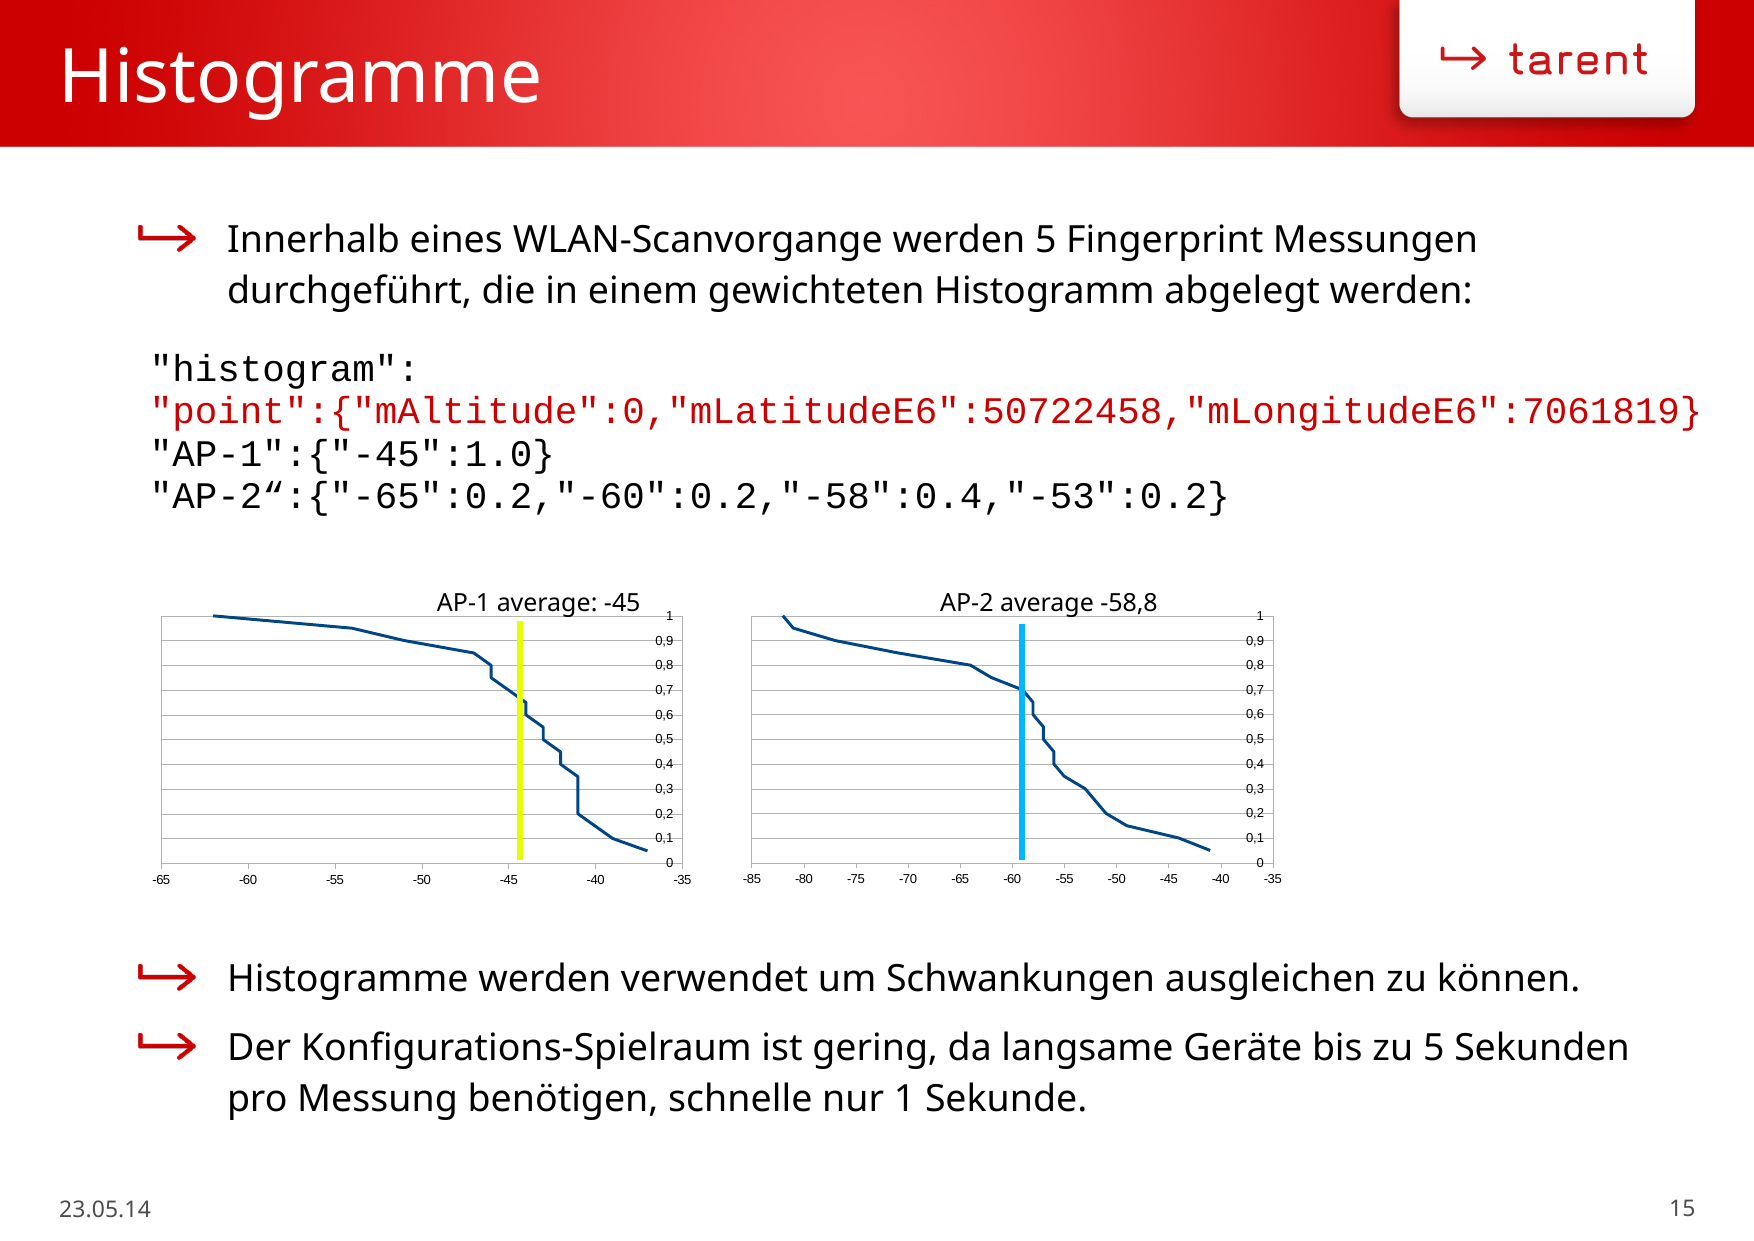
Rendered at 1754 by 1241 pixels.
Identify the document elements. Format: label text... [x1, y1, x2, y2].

text_box AP-2 average -58,8 [925, 576, 1247, 646]
title Histogramme [59, 0, 1638, 177]
text_box "histogram": "point":{"mAltitude":0,"mLatitudeE6":50722458,"mLongitudeE6":7061819} "AP-1":{"-45":1.0} "AP-2“:{"-65":0.2,"-60":0.2,"-58":0.4,"-53":0.2} [134, 342, 1725, 528]
list Innerhalb eines WLAN-Scanvorgange werden 5 Fingerprint Messungen durchgeführt, die in einem gewichteten Histogramm abgelegt werden: Histogramme werden verwendet um Schwankungen ausgleichen zu können. Der Konfigurations-Spielraum ist gering, da langsame Geräte bis zu 5 Sekunden pro Messung benötigen, schnelle nur 1 Sekunde. [87, 212, 1667, 1134]
text_box AP-1 average: -45 [422, 576, 683, 623]
picture [0, 0, 1754, 1240]
